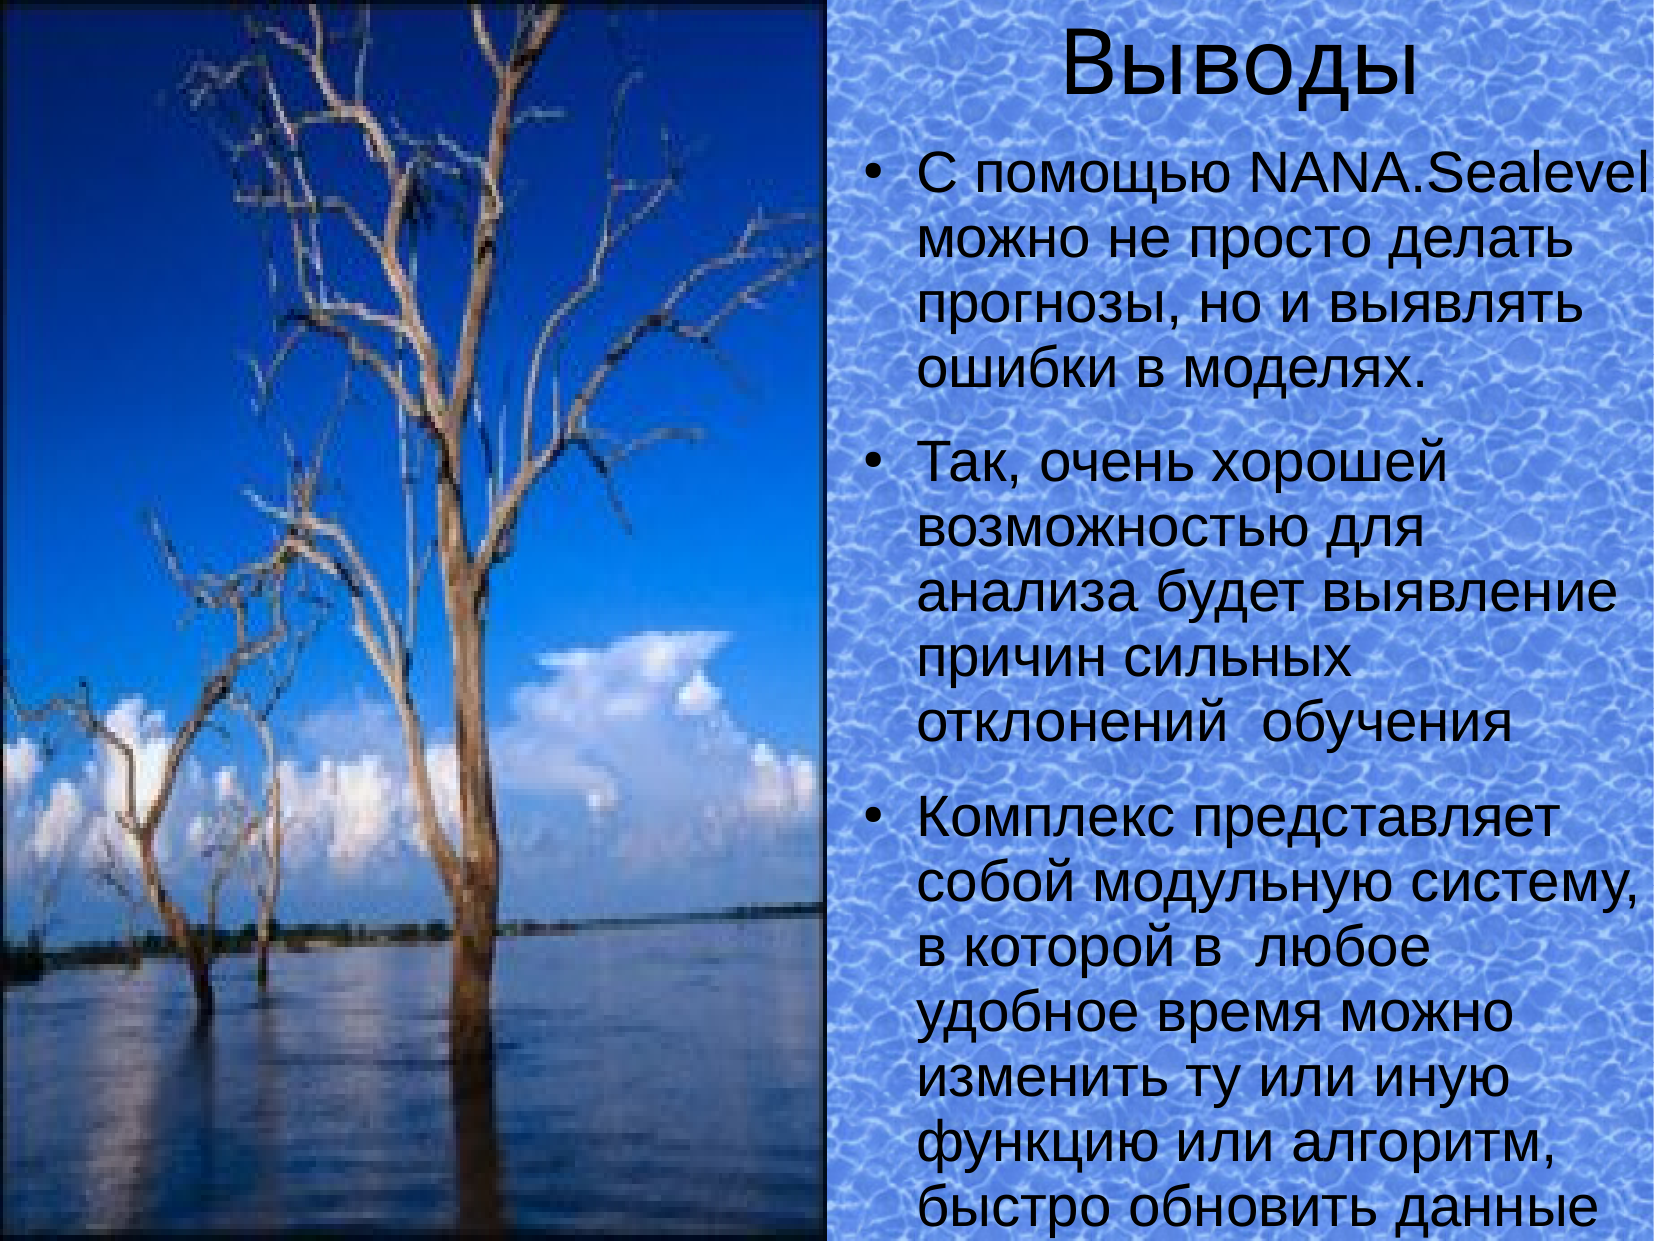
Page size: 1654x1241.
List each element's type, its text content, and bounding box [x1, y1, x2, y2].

list С помощью NANA.Sealevel можно не просто делать прогнозы, но и выявлять ошибки в моделях. Так, очень хорошей возможностью для анализа будет выявление причин сильных отклонений обучения Комплекс представляет собой модульную систему, в которой в любое удобное время можно изменить ту или иную функцию или алгоритм, быстро обновить данные [845, 139, 1654, 1235]
picture [0, 0, 1654, 1241]
title Выводы [827, 0, 1654, 124]
